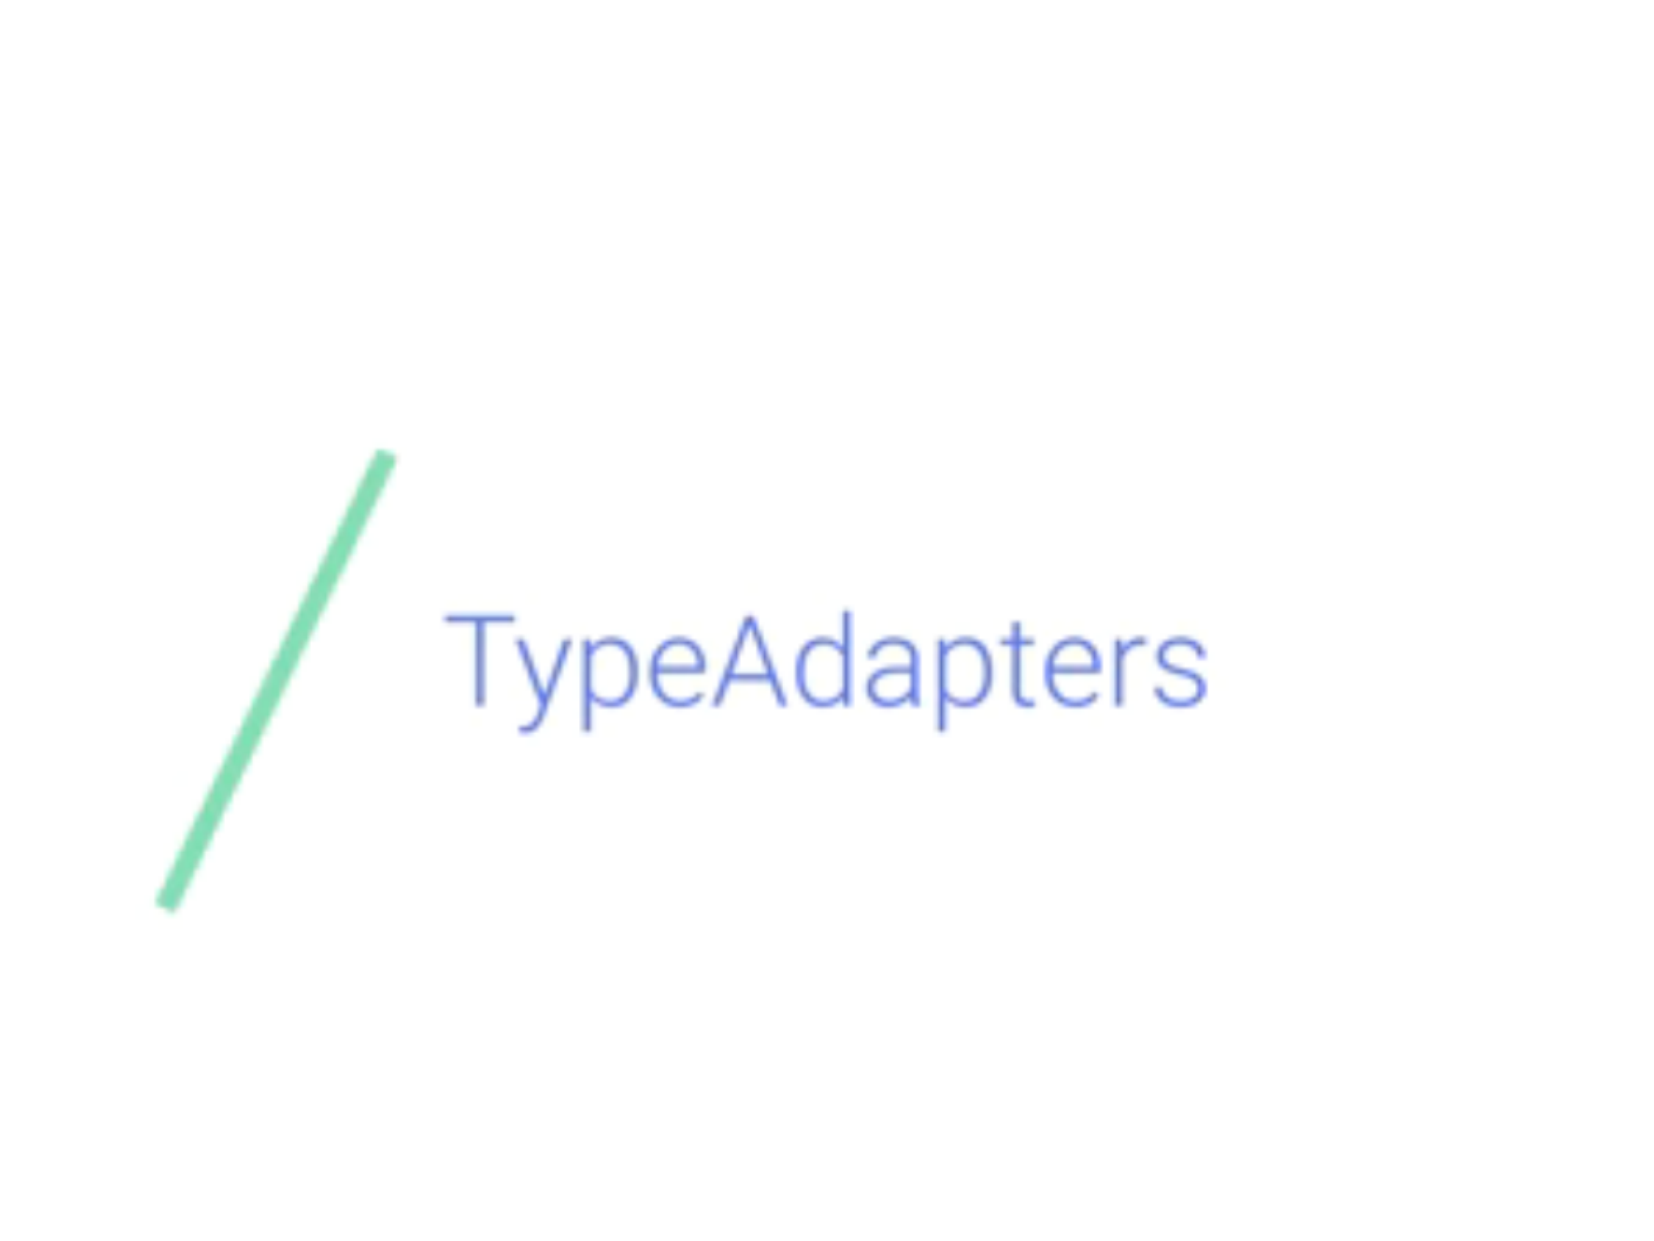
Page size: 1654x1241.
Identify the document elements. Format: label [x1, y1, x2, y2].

picture [70, 301, 1596, 949]
